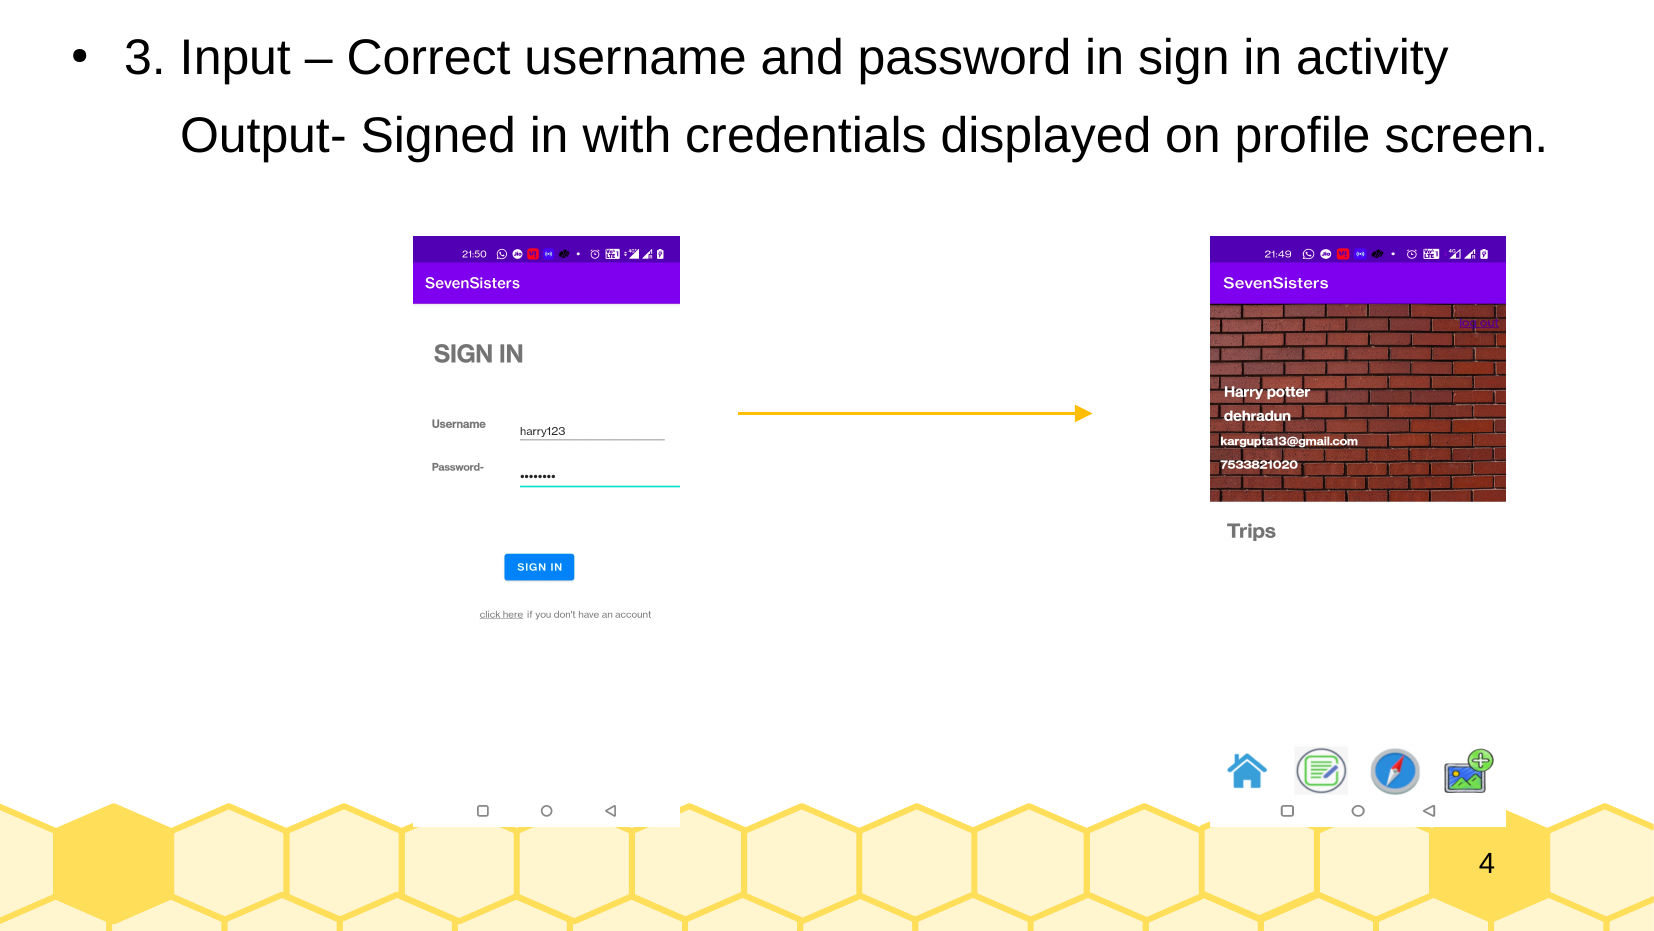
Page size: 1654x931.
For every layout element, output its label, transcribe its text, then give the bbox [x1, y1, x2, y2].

list 3. Input – Correct username and password in sign in activity Output- Signed in with credentials displayed on profile screen. [53, 29, 1565, 698]
picture [1210, 236, 1506, 827]
picture [413, 236, 680, 827]
